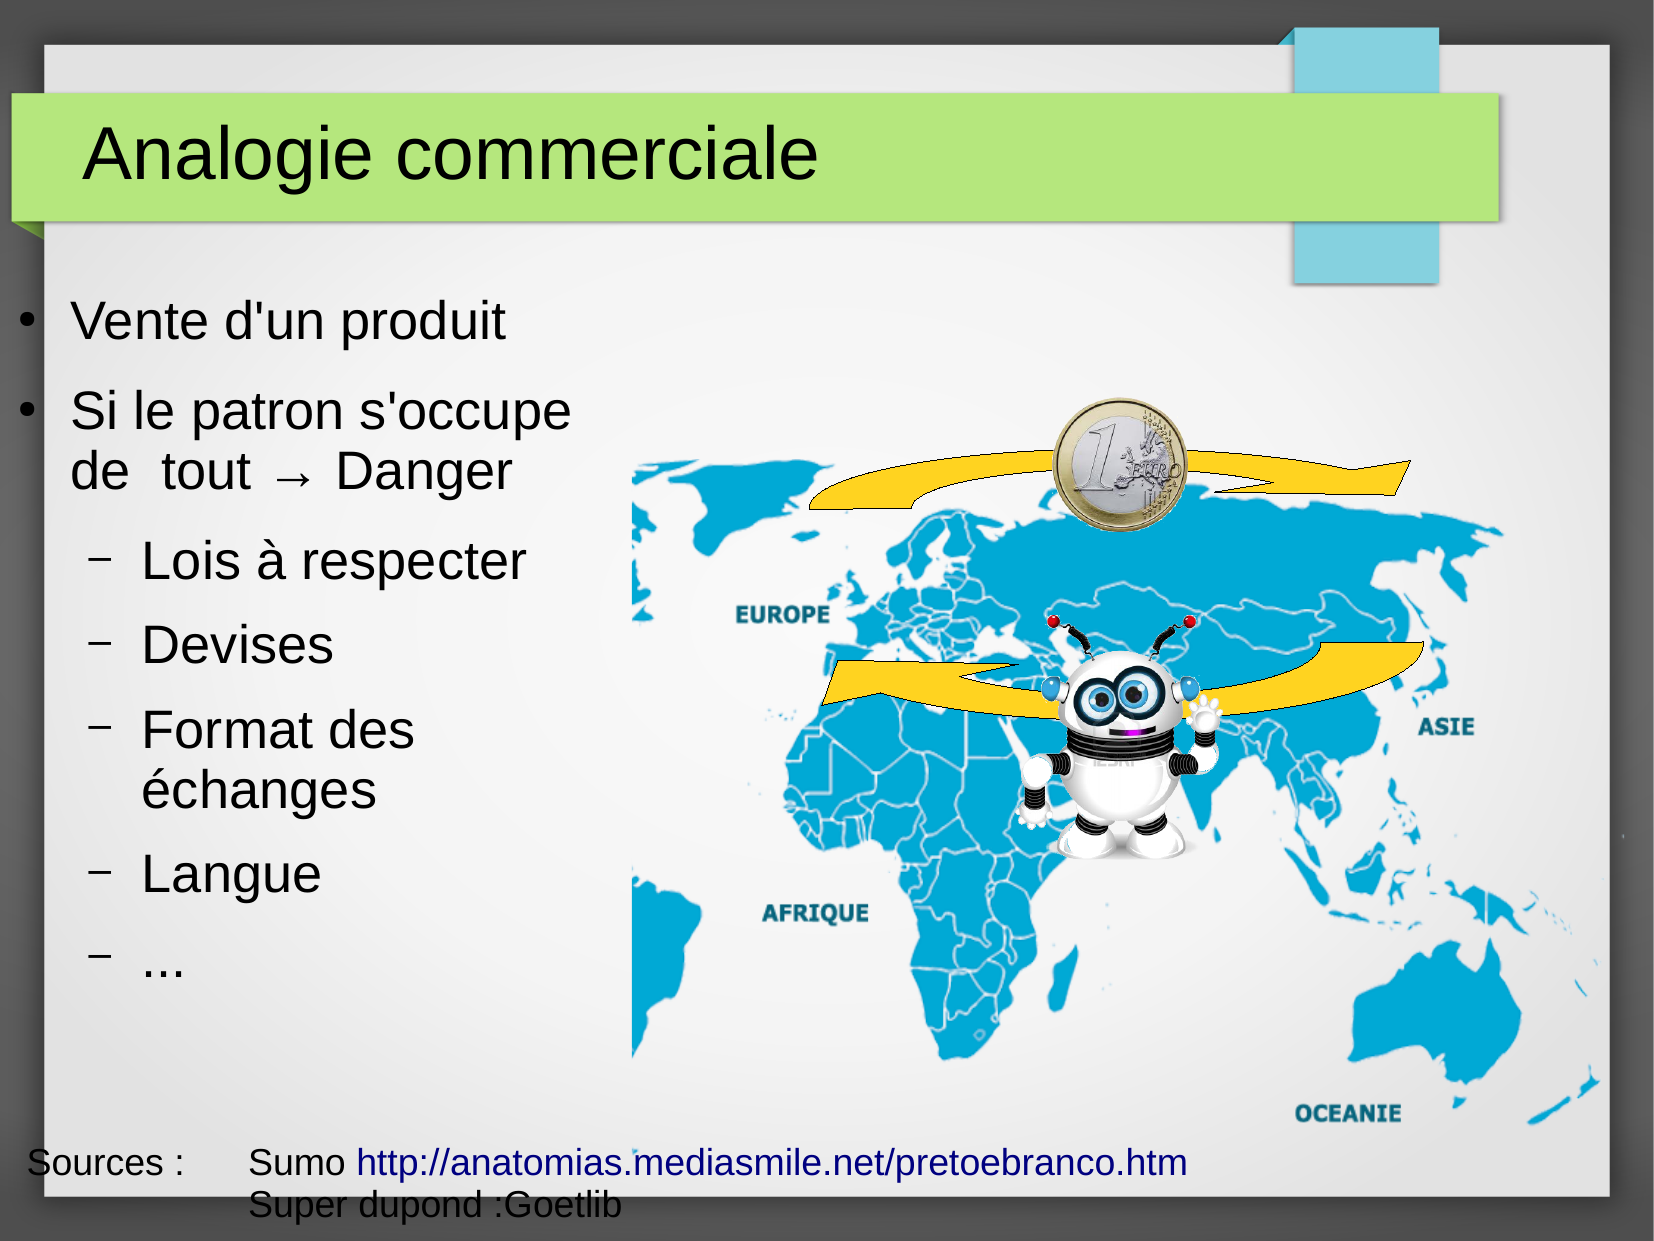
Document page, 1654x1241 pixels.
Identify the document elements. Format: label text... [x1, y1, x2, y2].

list Vente d'un produit Si le patron s'occupe de tout → Danger Lois à respecter Devises Format des échanges Langue ... [0, 290, 638, 1134]
text_box [821, 660, 1015, 717]
text_box Sources : Sumo http://anatomias.mediasmile.net/pretoebranco.htm Super dupond :Goetlib [11, 1133, 1204, 1233]
text_box [1188, 450, 1411, 496]
text_box [1223, 641, 1424, 716]
title Analogie commerciale [82, 94, 1264, 213]
picture [0, 0, 1654, 1241]
text_box [809, 450, 1052, 510]
